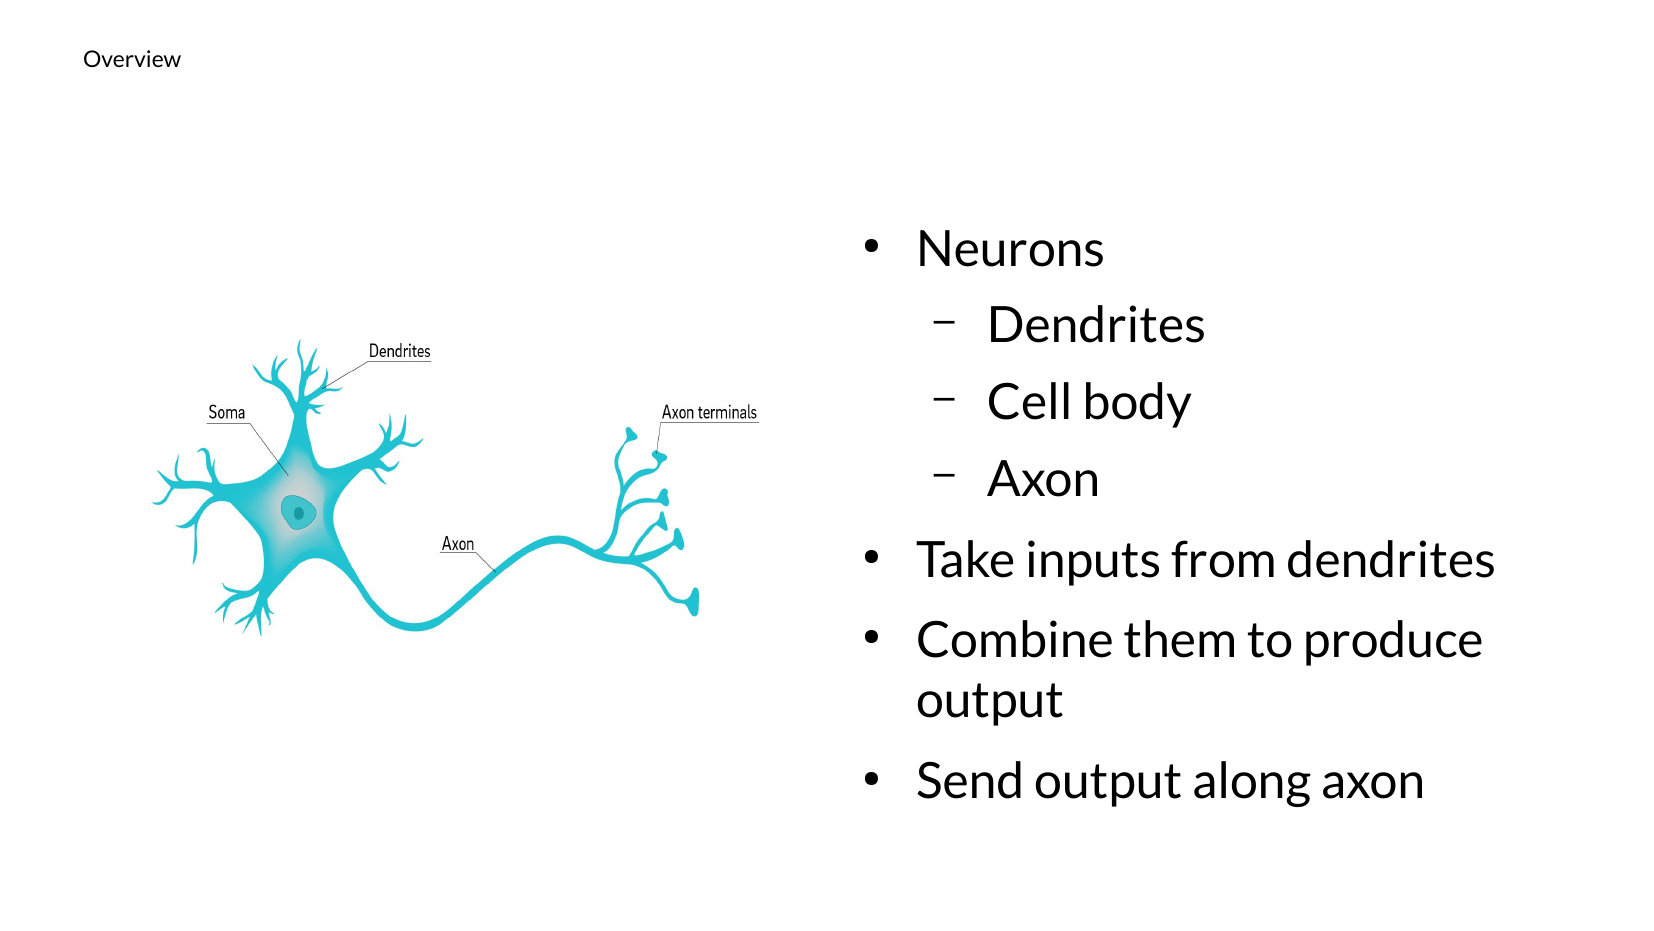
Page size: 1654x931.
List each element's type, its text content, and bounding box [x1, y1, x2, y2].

title Overview [83, 0, 1571, 119]
list Neurons Dendrites Cell body Axon Take inputs from dendrites Combine them to produce output Send output along axon [845, 217, 1572, 839]
picture [82, 216, 809, 839]
